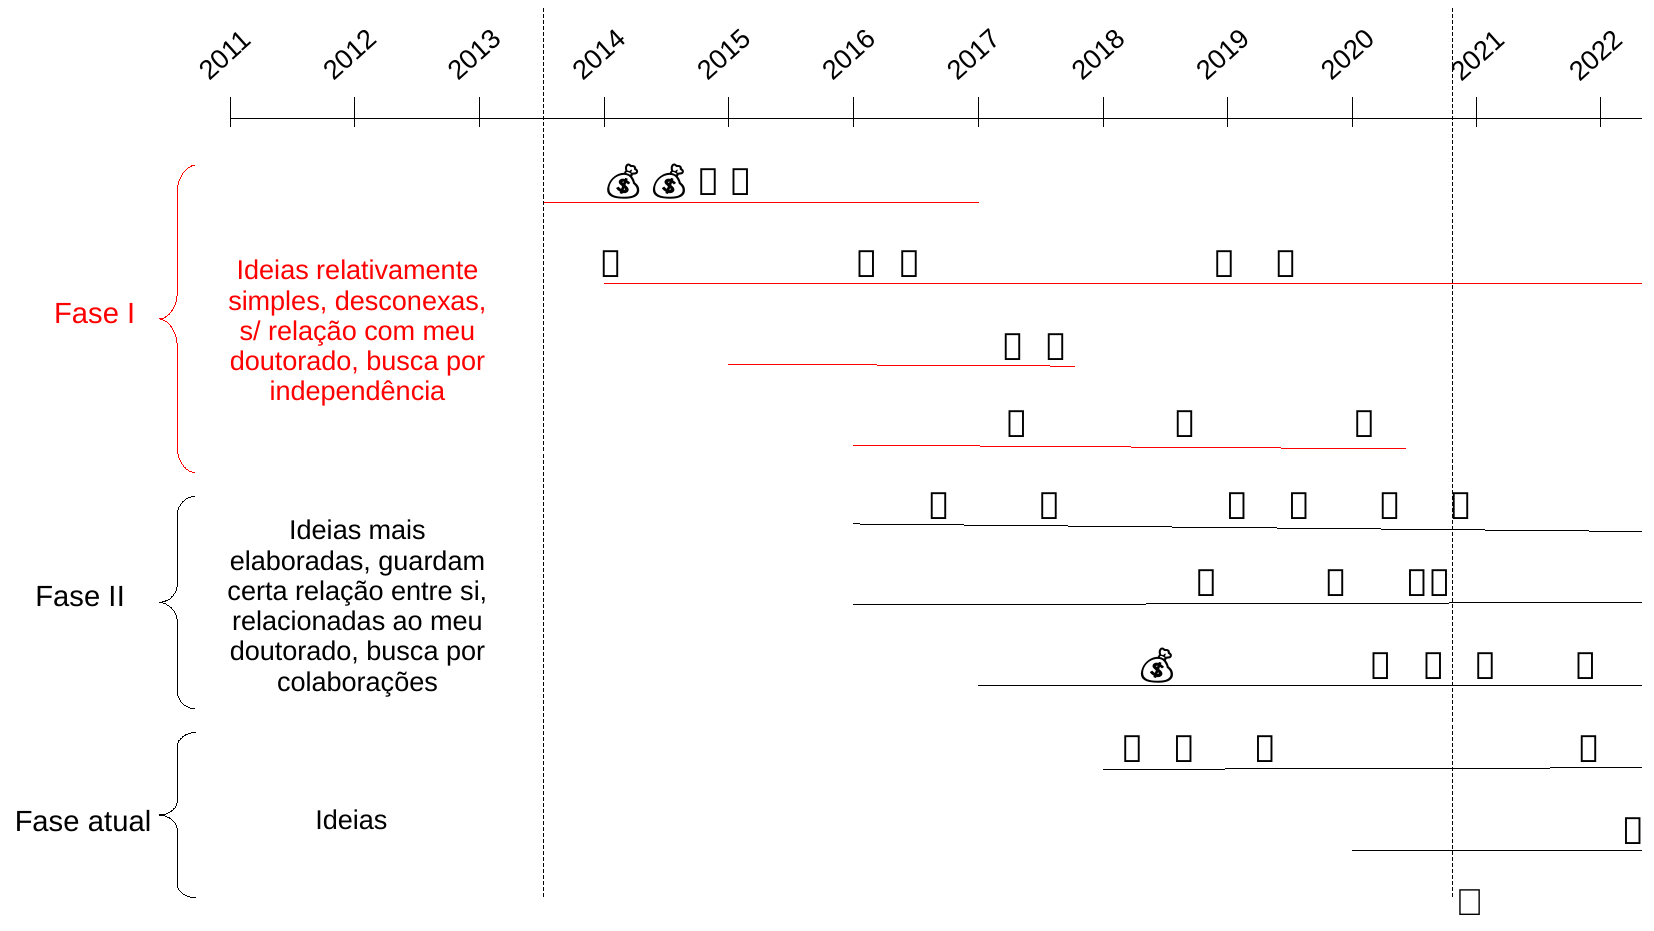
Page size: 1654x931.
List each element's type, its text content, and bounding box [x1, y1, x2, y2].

text_box 2017 [924, 8, 1022, 102]
text_box Ideias relativamente simples, desconexas, s/ relação com meu doutorado, busca por independência [200, 248, 514, 415]
text_box 🤓 📃 🤓 🍻 📃 🤓 [844, 472, 1654, 583]
text_box 2022 [1547, 8, 1645, 102]
text_box 🤓 [1440, 874, 1505, 931]
text_box Ideias [277, 797, 426, 857]
text_box 2018 [1049, 8, 1147, 102]
text_box 2021 [1429, 8, 1526, 102]
text_box 🤓 🤓 📃 [844, 389, 1430, 472]
text_box 2012 [301, 8, 398, 102]
text_box 🤓 [1334, 825, 1654, 908]
text_box 2014 [550, 8, 648, 102]
text_box Fase II [20, 572, 192, 672]
text_box 2020 [1299, 8, 1397, 102]
text_box Fase I [39, 289, 151, 337]
text_box 💰 💰 🤓 📃 [590, 147, 886, 211]
text_box 2016 [800, 8, 897, 102]
text_box 2013 [425, 8, 523, 102]
text_box 2011 [177, 8, 273, 101]
text_box Fase atual [0, 797, 213, 897]
text_box 2015 [675, 8, 773, 102]
text_box 🍻 🤓 📃🤓 [838, 549, 1654, 612]
text_box 🍻 💰 🤓 🤓 [1086, 714, 1654, 825]
text_box Ideias mais elaboradas, guardam certa relação entre si, relacionadas ao meu doutorado, busca por colaborações [200, 507, 514, 705]
text_box 2019 [1174, 8, 1272, 102]
text_box 🤓 📃 [714, 341, 1146, 423]
text_box 💰 🤓 📃 🤓 🤓 [968, 632, 1654, 695]
text_box 🍻 🤓 📃 📃 📃 [584, 230, 1412, 341]
